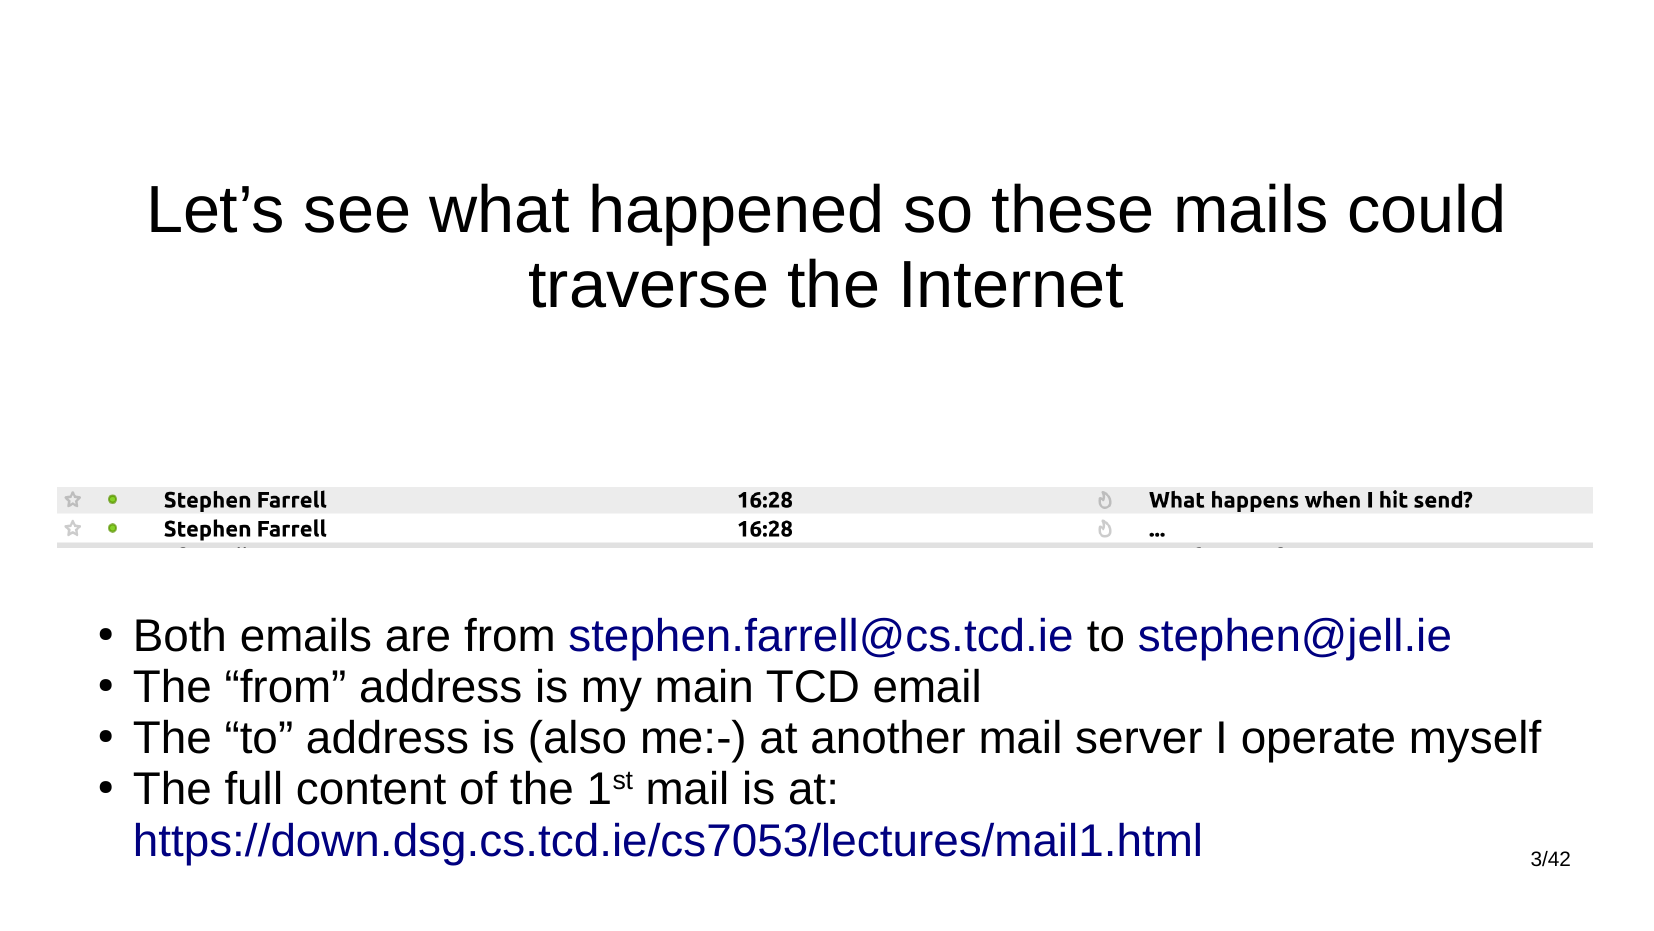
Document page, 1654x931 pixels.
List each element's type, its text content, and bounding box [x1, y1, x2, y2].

picture [57, 487, 1593, 548]
text_box Both emails are from stephen.farrell@cs.tcd.ie to stephen@jell.ie The “from” address is my main TCD email The “to” address is (also me:-) at another mail server I operate myself The full content of the 1st mail is at: https://down.dsg.cs.tcd.ie/cs7053/lectures/mail1.html [82, 602, 1571, 874]
subtitle Let’s see what happened so these mails could traverse the Internet [82, 37, 1571, 487]
